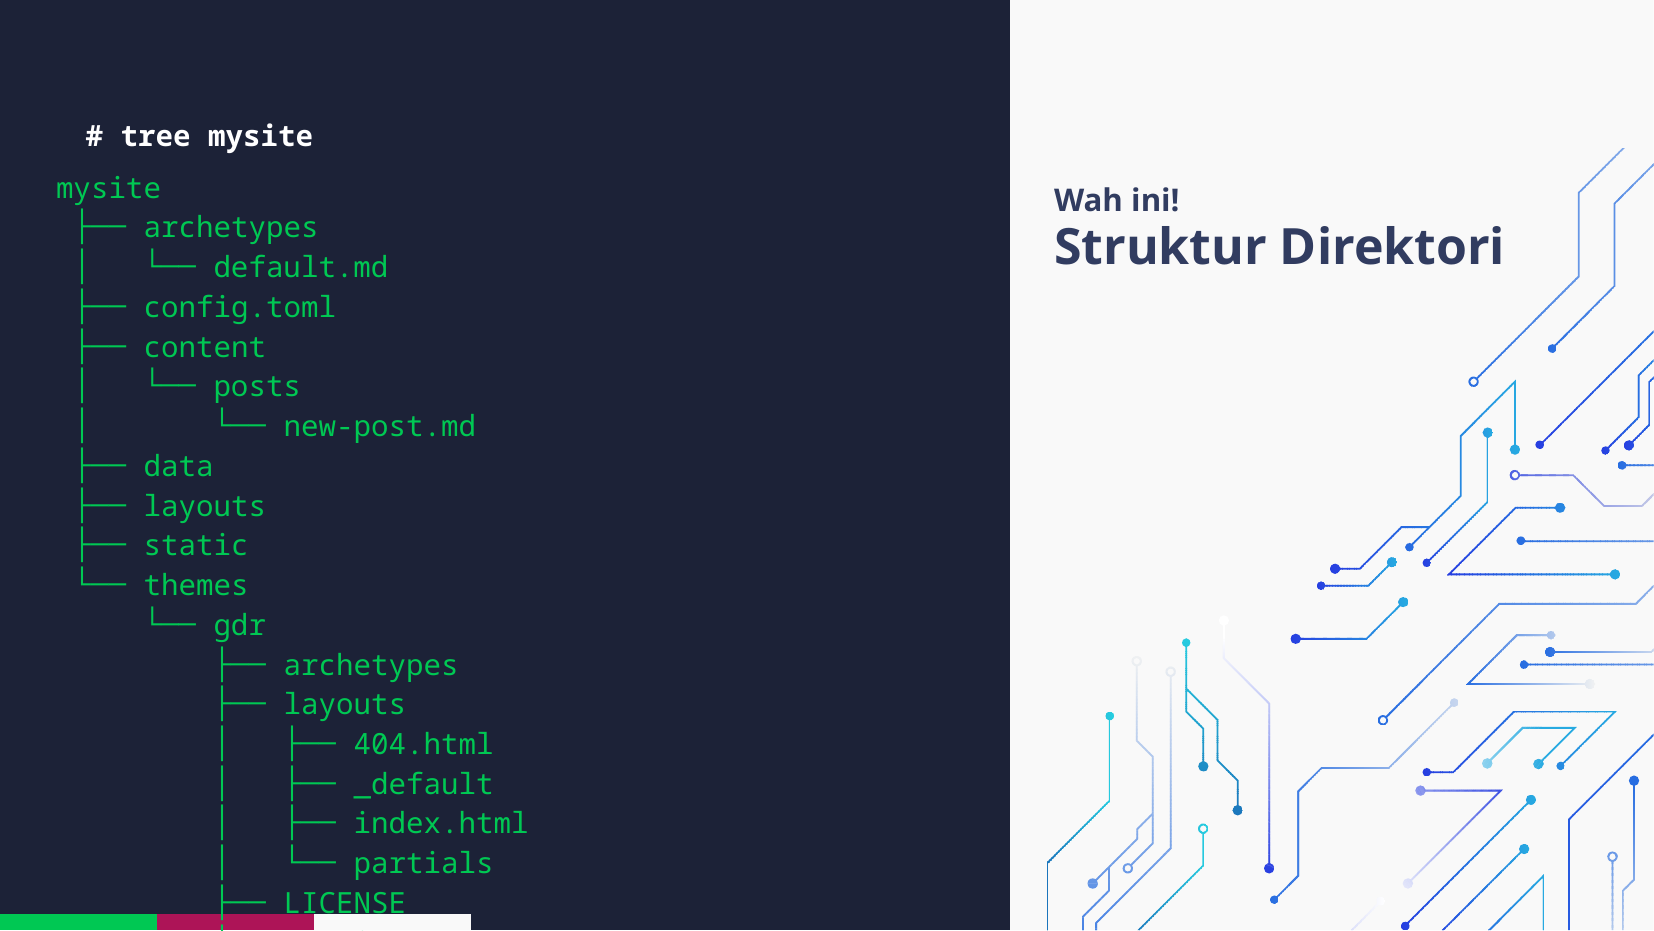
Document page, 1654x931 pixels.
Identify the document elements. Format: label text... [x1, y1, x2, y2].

text_box mysite ├── archetypes │ └── default.md ├── config.toml ├── content │ └── posts │ └── new-post.md ├── data ├── layouts ├── static └── themes └── gdr ├── archetypes ├── layouts │ ├── 404.html │ ├── _default │ ├── index.html │ └── partials ├── LICENSE ├── static └── theme.toml [41, 159, 1140, 894]
text_box Wah ini! [1039, 170, 1382, 230]
text_box # tree mysite [70, 107, 875, 157]
text_box Struktur Direktori [1039, 204, 1607, 346]
